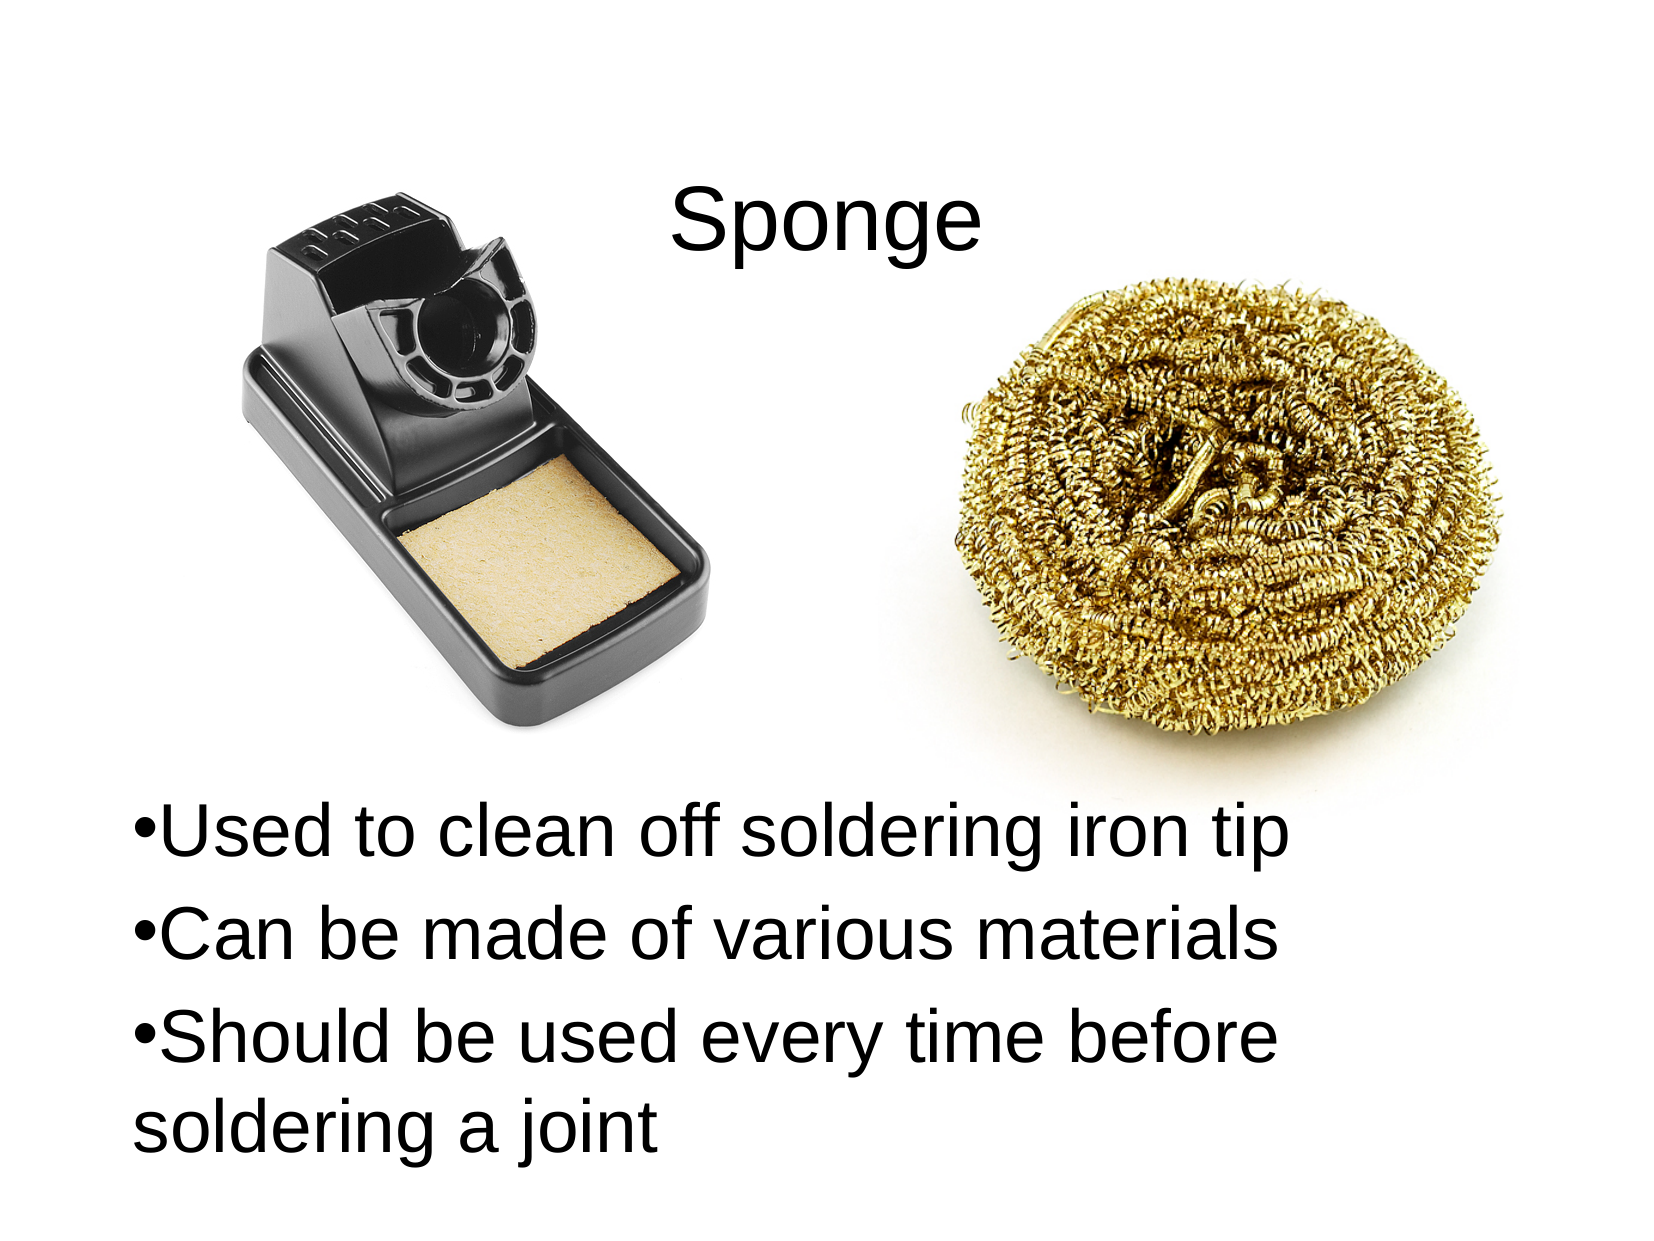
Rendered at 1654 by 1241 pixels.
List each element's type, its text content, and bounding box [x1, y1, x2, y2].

title Sponge [124, 110, 1530, 317]
picture [172, 317, 772, 465]
picture [840, 165, 1558, 882]
list Used to clean off soldering iron tip Can be made of various materials Should be used every time before soldering a joint [42, 465, 1546, 1210]
